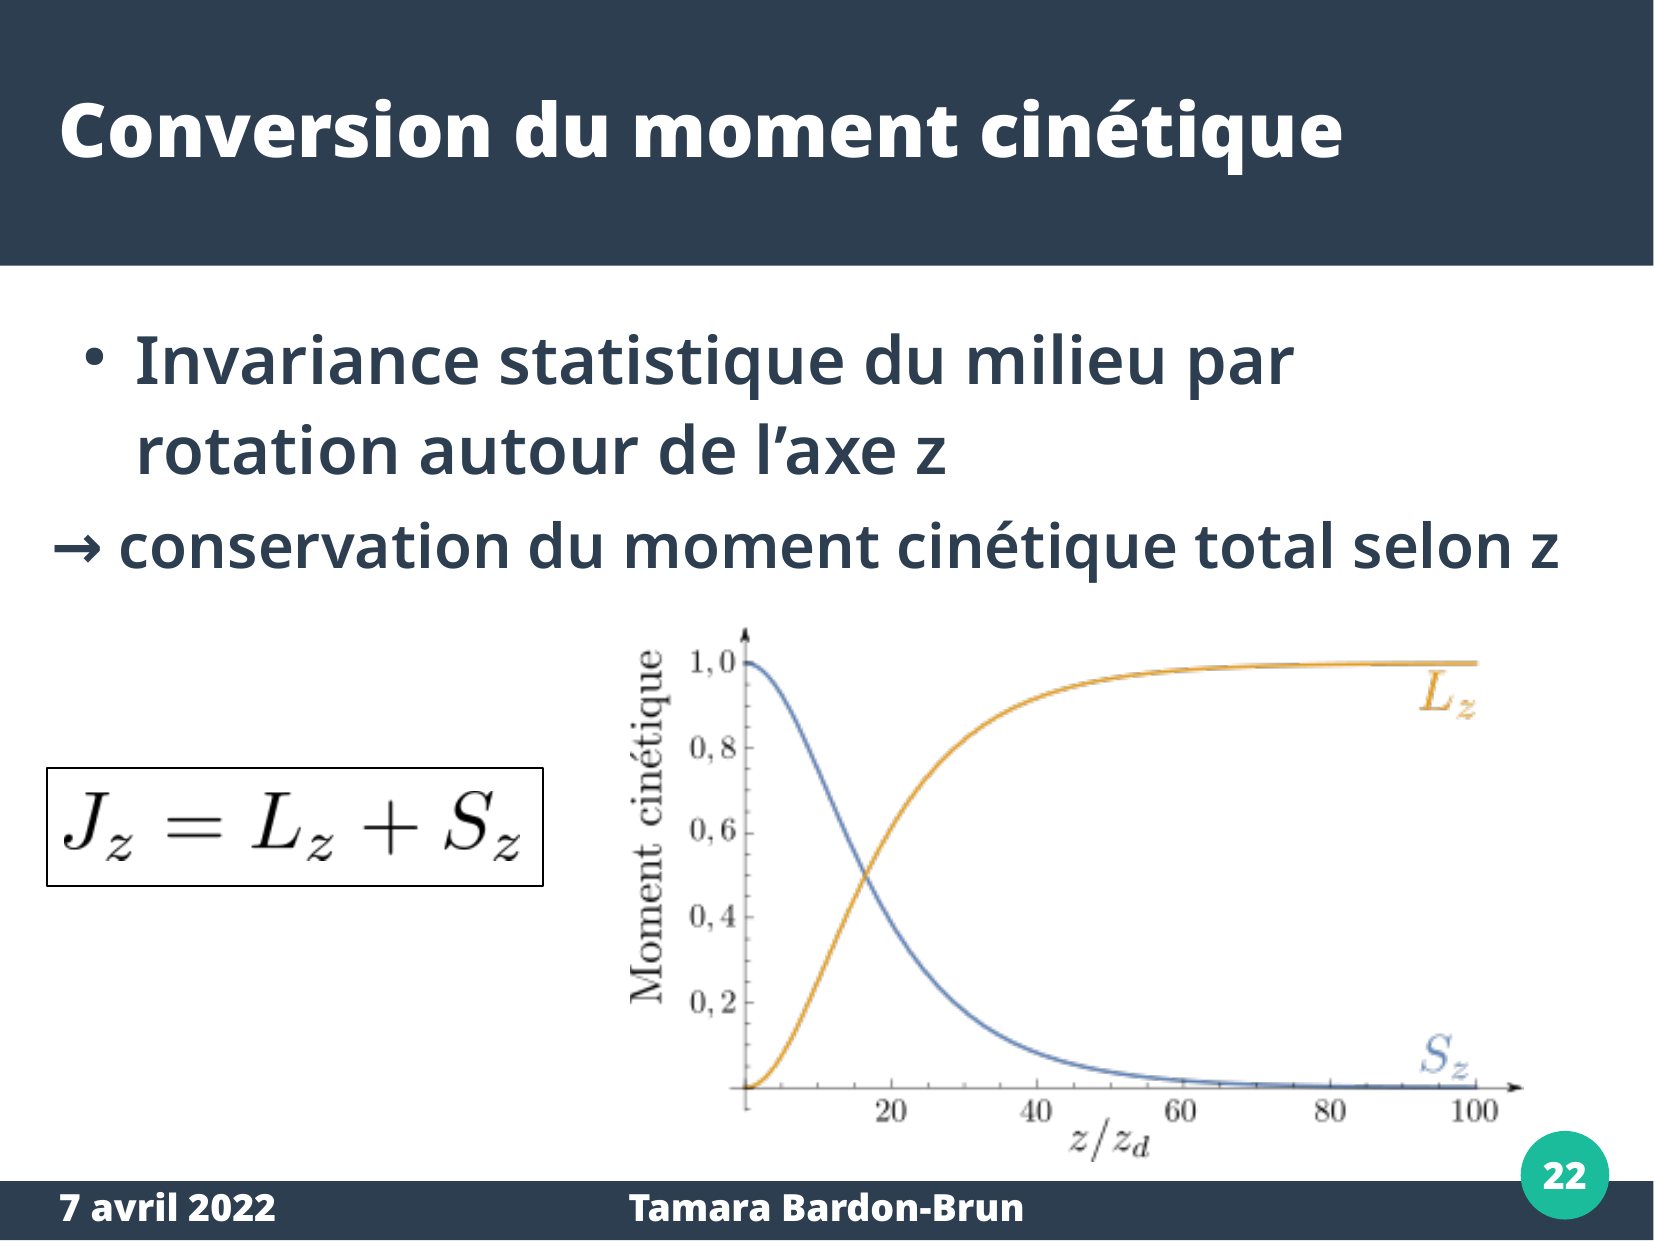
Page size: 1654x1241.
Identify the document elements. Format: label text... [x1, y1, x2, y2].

title Conversion du moment cinétique [59, 49, 1595, 207]
picture [630, 627, 1524, 1162]
list → conservation du moment cinétique total selon z [0, 501, 1571, 596]
list Invariance statistique du milieu par rotation autour de l’axe z [64, 312, 1571, 497]
picture [64, 791, 520, 861]
